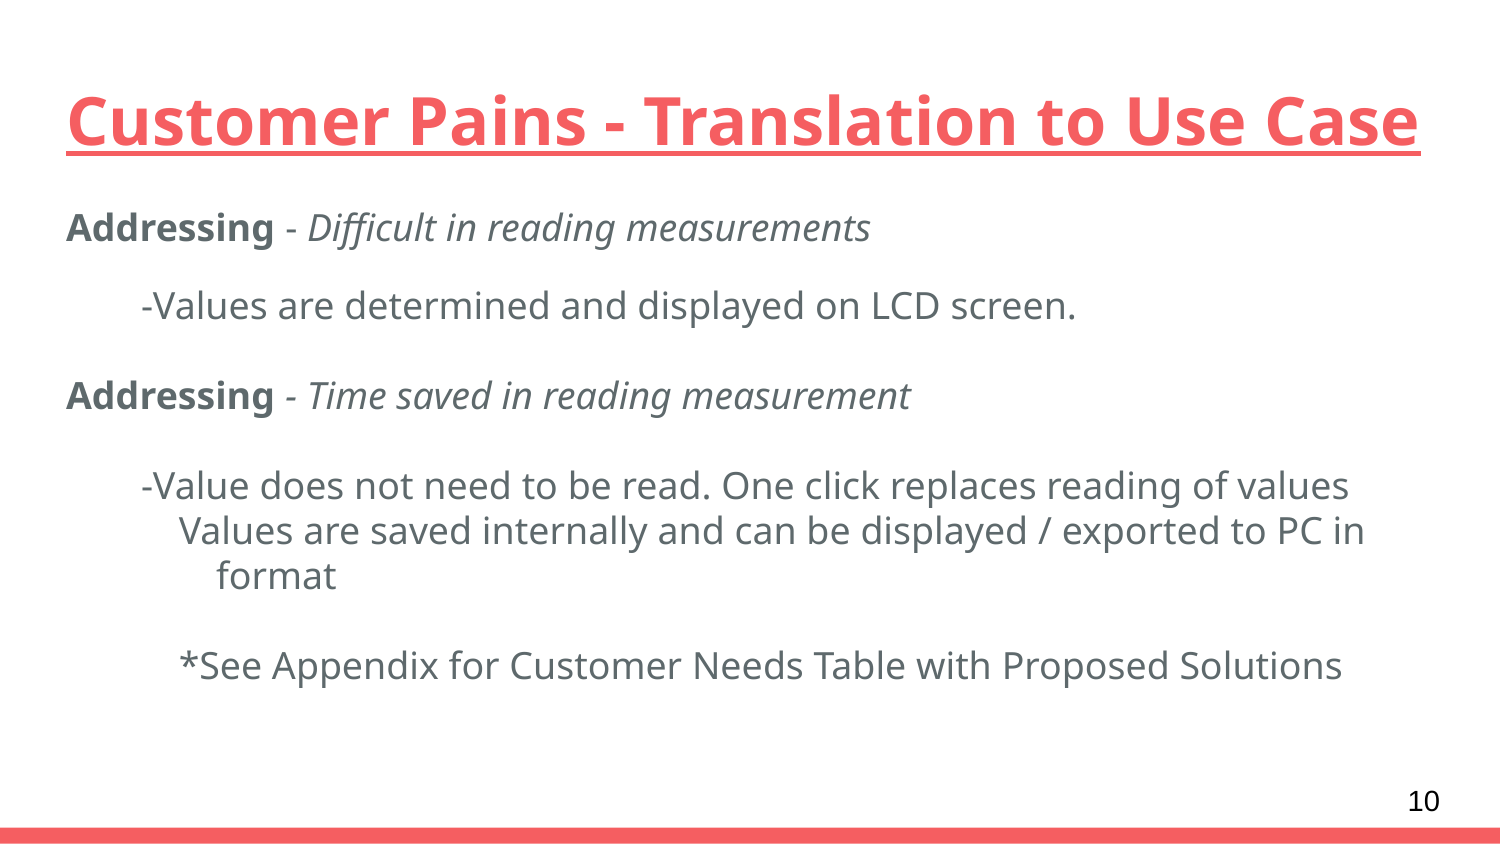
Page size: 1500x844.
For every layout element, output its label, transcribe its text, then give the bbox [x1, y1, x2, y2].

title Customer Pains - Translation to Use Case [51, 64, 1449, 167]
slide_number <number> [1392, 767, 1483, 833]
list Addressing - Difficult in reading measurements -Values are determined and displayed on LCD screen. Addressing - Time saved in reading measurement -Value does not need to be read. One click replaces reading of values Values are saved internally and can be displayed / exported to PC in format *See Appendix for Customer Needs Table with Proposed Solutions [51, 189, 1449, 750]
